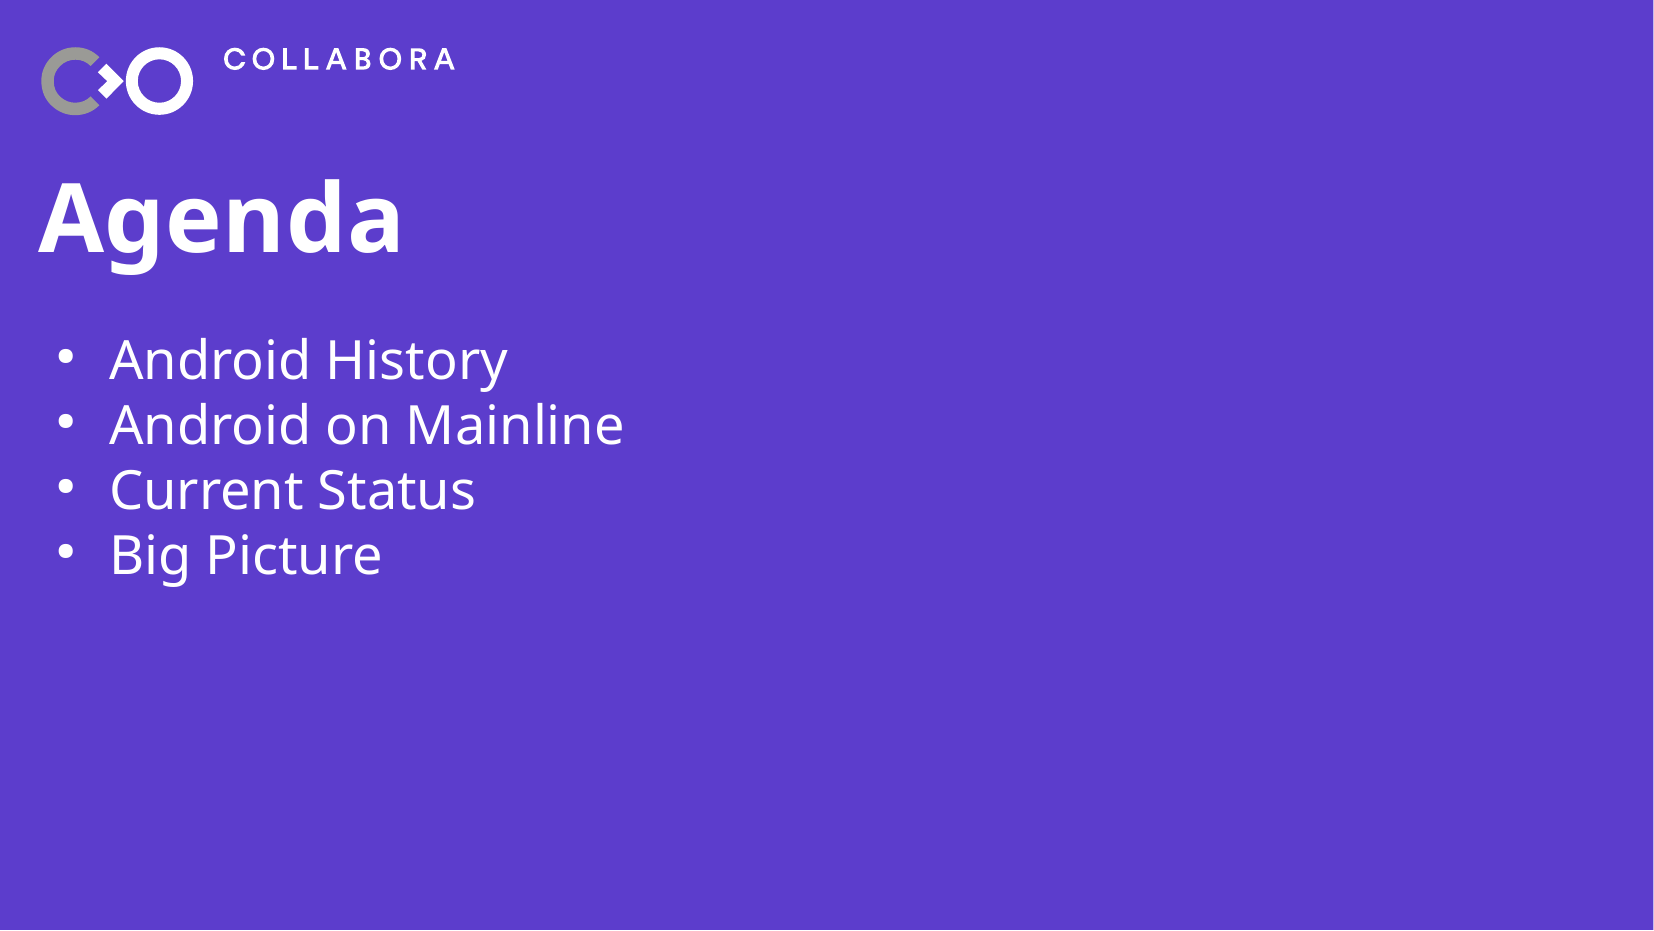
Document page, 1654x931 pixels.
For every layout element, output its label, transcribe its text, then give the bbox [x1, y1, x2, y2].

title Agenda [38, 156, 1614, 213]
list Android History Android on Mainline Current Status Big Picture [38, 325, 1614, 613]
